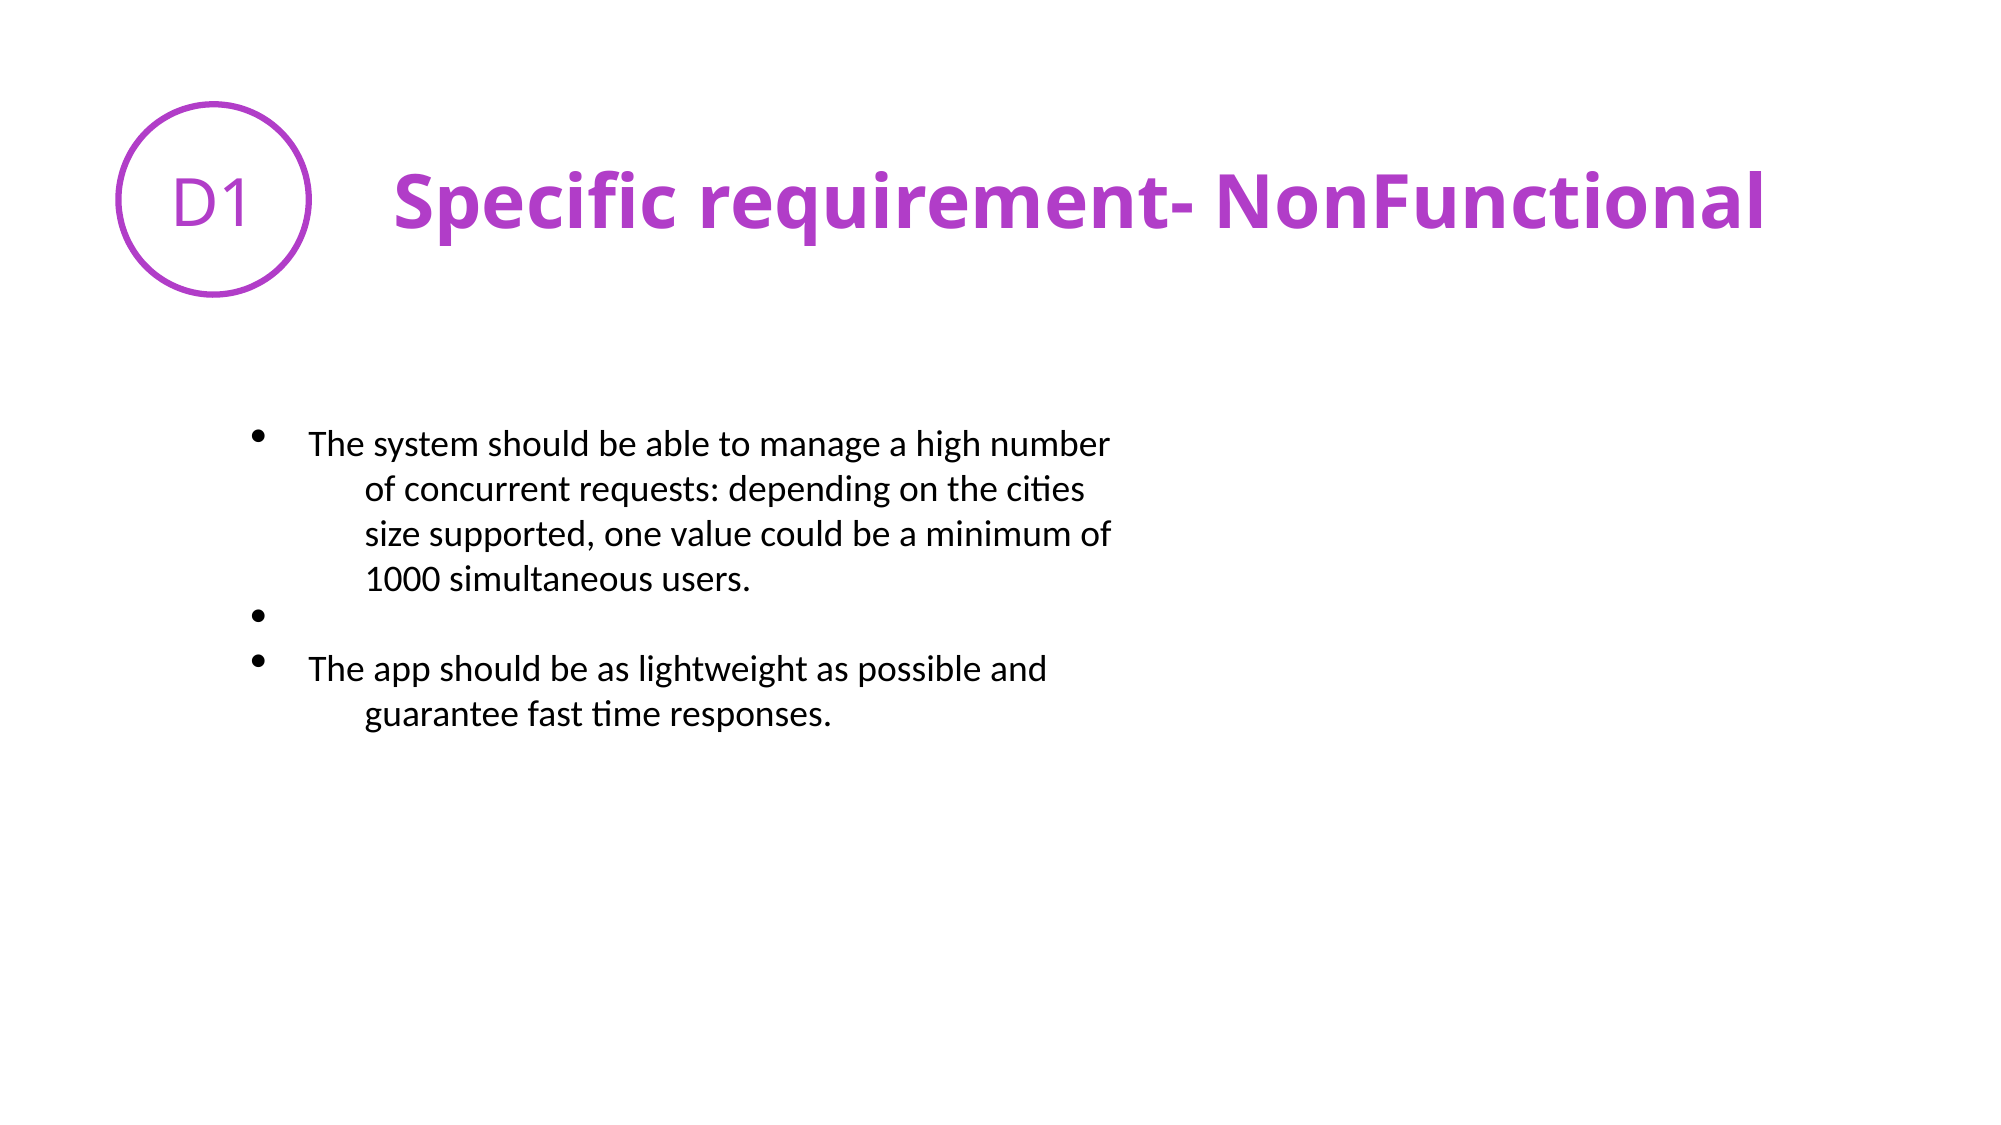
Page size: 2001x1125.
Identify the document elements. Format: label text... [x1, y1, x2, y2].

text_box The system should be able to manage a high number of concurrent requests: depending on the cities size supported, one value could be a minimum of 1000 simultaneous users. The app should be as lightweight as possible and guarantee fast time responses. [237, 411, 1238, 745]
text_box D1 [118, 104, 309, 295]
list Specific requirement- NonFunctional [378, 156, 1786, 273]
